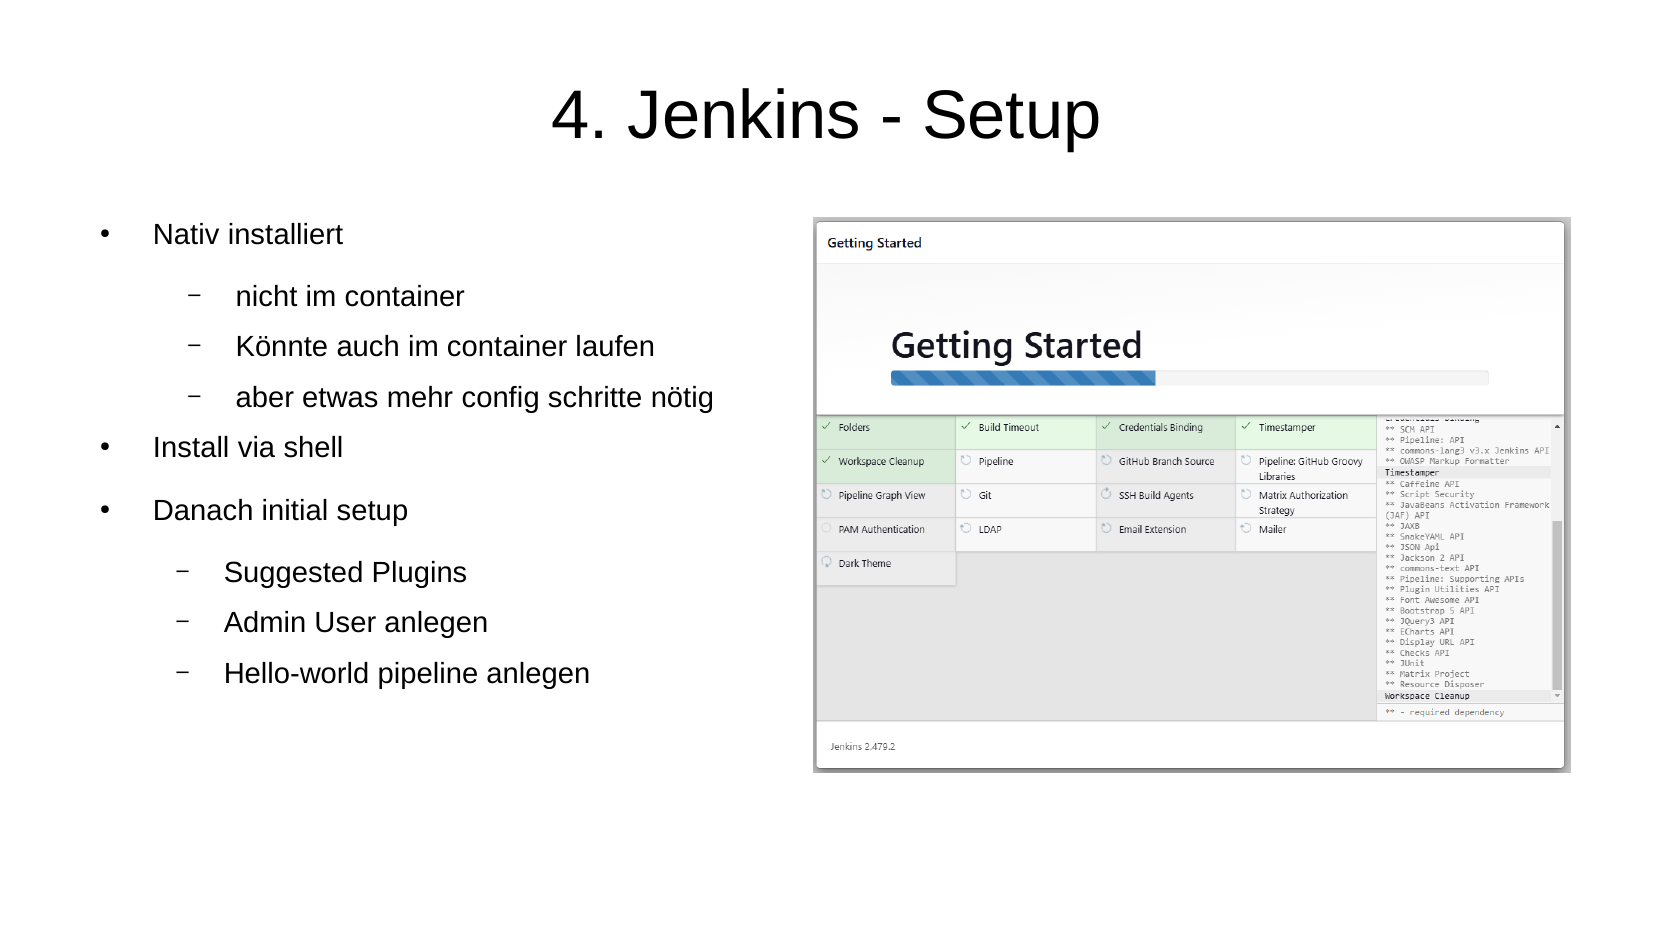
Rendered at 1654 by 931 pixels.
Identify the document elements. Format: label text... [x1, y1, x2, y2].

list Nativ installiert nicht im container Könnte auch im container laufen aber etwas mehr config schritte nötig Install via shell Danach initial setup Suggested Plugins Admin User anlegen Hello-world pipeline anlegen [82, 217, 1571, 886]
picture [813, 217, 1571, 773]
title 4. Jenkins - Setup [82, 37, 1571, 193]
